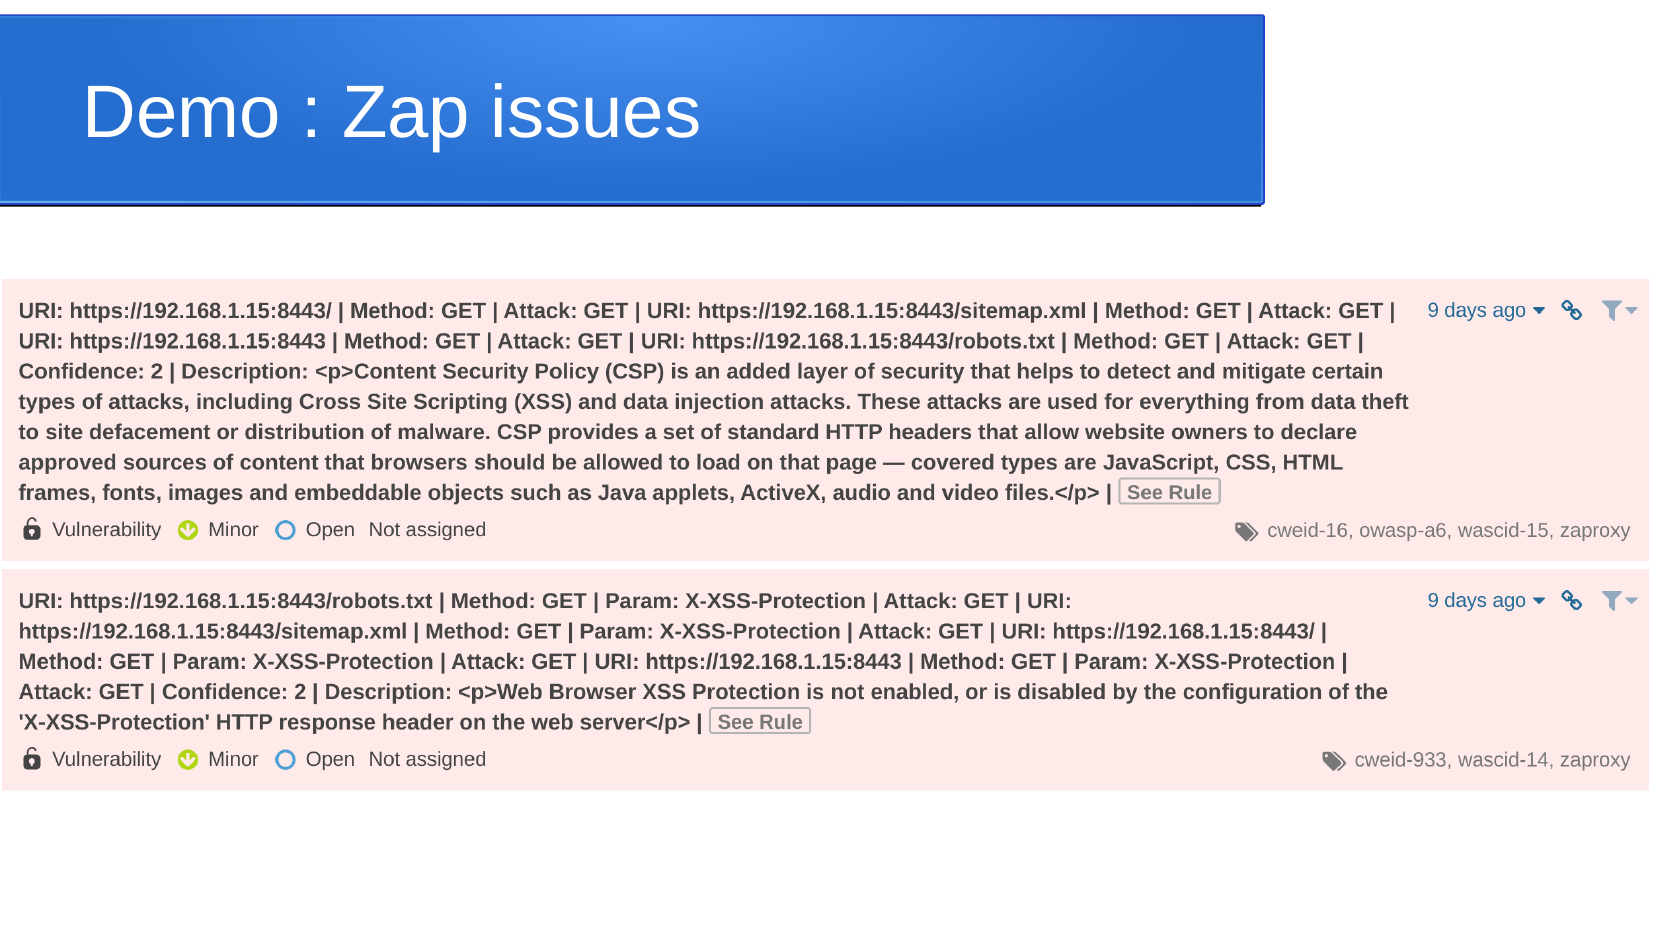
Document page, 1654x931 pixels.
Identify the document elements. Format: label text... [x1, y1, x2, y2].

title Demo : Zap issues [82, 29, 1235, 196]
picture [0, 278, 1654, 796]
